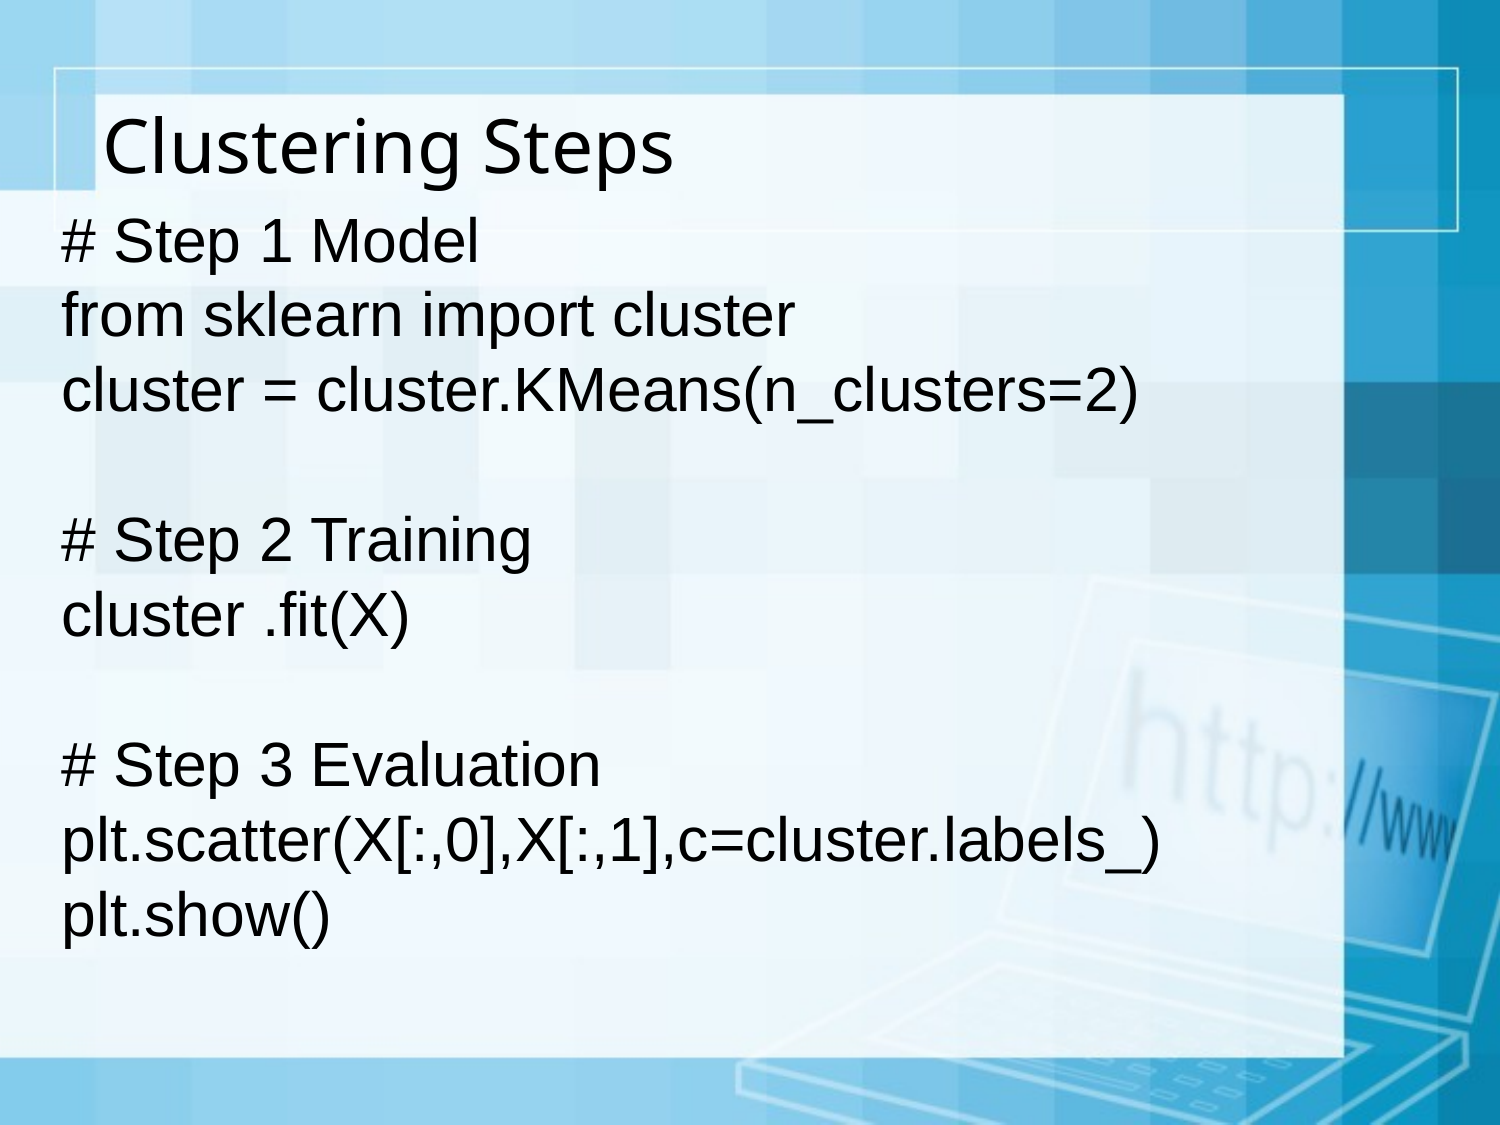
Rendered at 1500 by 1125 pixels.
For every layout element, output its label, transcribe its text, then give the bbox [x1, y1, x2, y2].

list # Step 1 Model from sklearn import cluster cluster = cluster.KMeans(n_clusters=2) # Step 2 Training cluster .fit(X) # Step 3 Evaluation plt.scatter(X[:,0],X[:,1],c=cluster.labels_) plt.show() [46, 184, 1500, 1125]
title Clustering Steps [87, 87, 1338, 184]
picture [0, 0, 1463, 1125]
